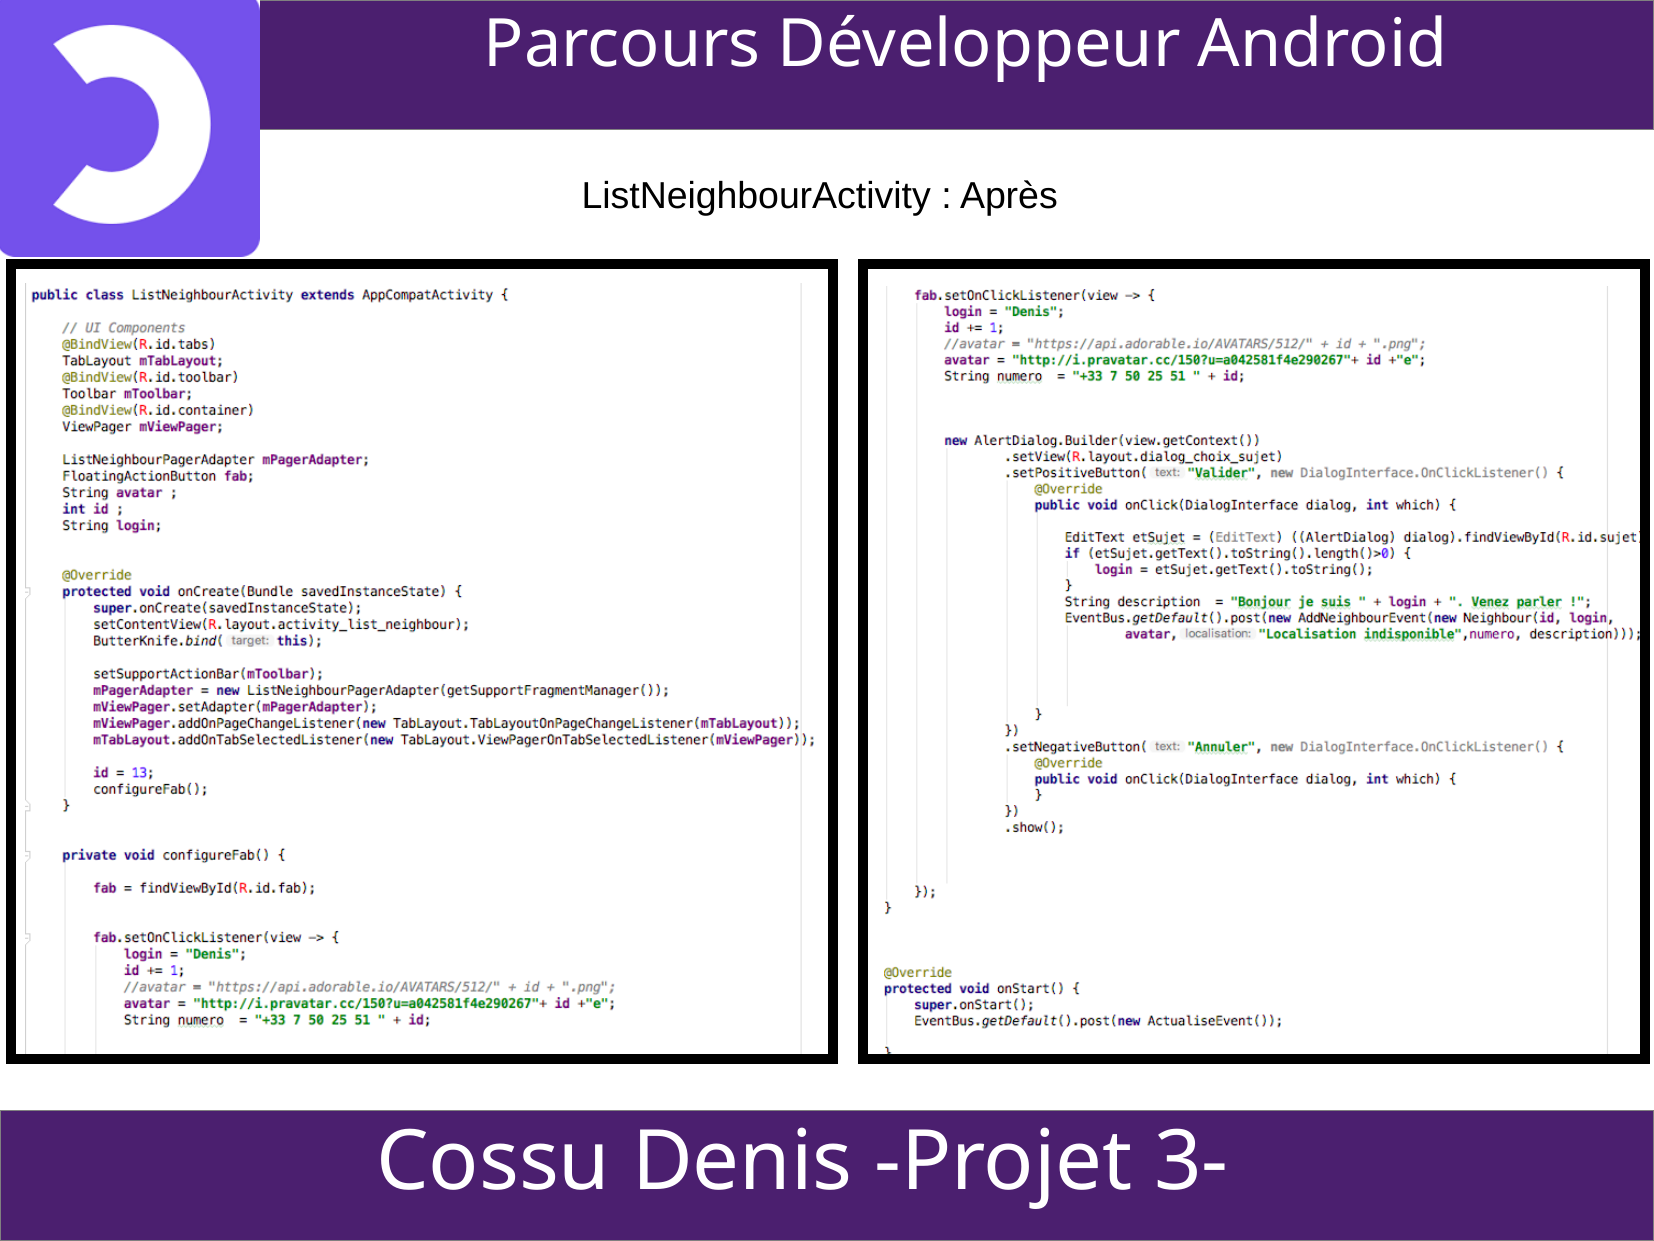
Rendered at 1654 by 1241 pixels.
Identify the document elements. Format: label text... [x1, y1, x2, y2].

text_box [858, 259, 1650, 1064]
text_box [6, 259, 838, 1064]
text_box ListNeighbourActivity : Après [566, 167, 1205, 225]
picture [25, 283, 827, 1054]
picture [884, 286, 1640, 1054]
picture [0, 0, 260, 257]
